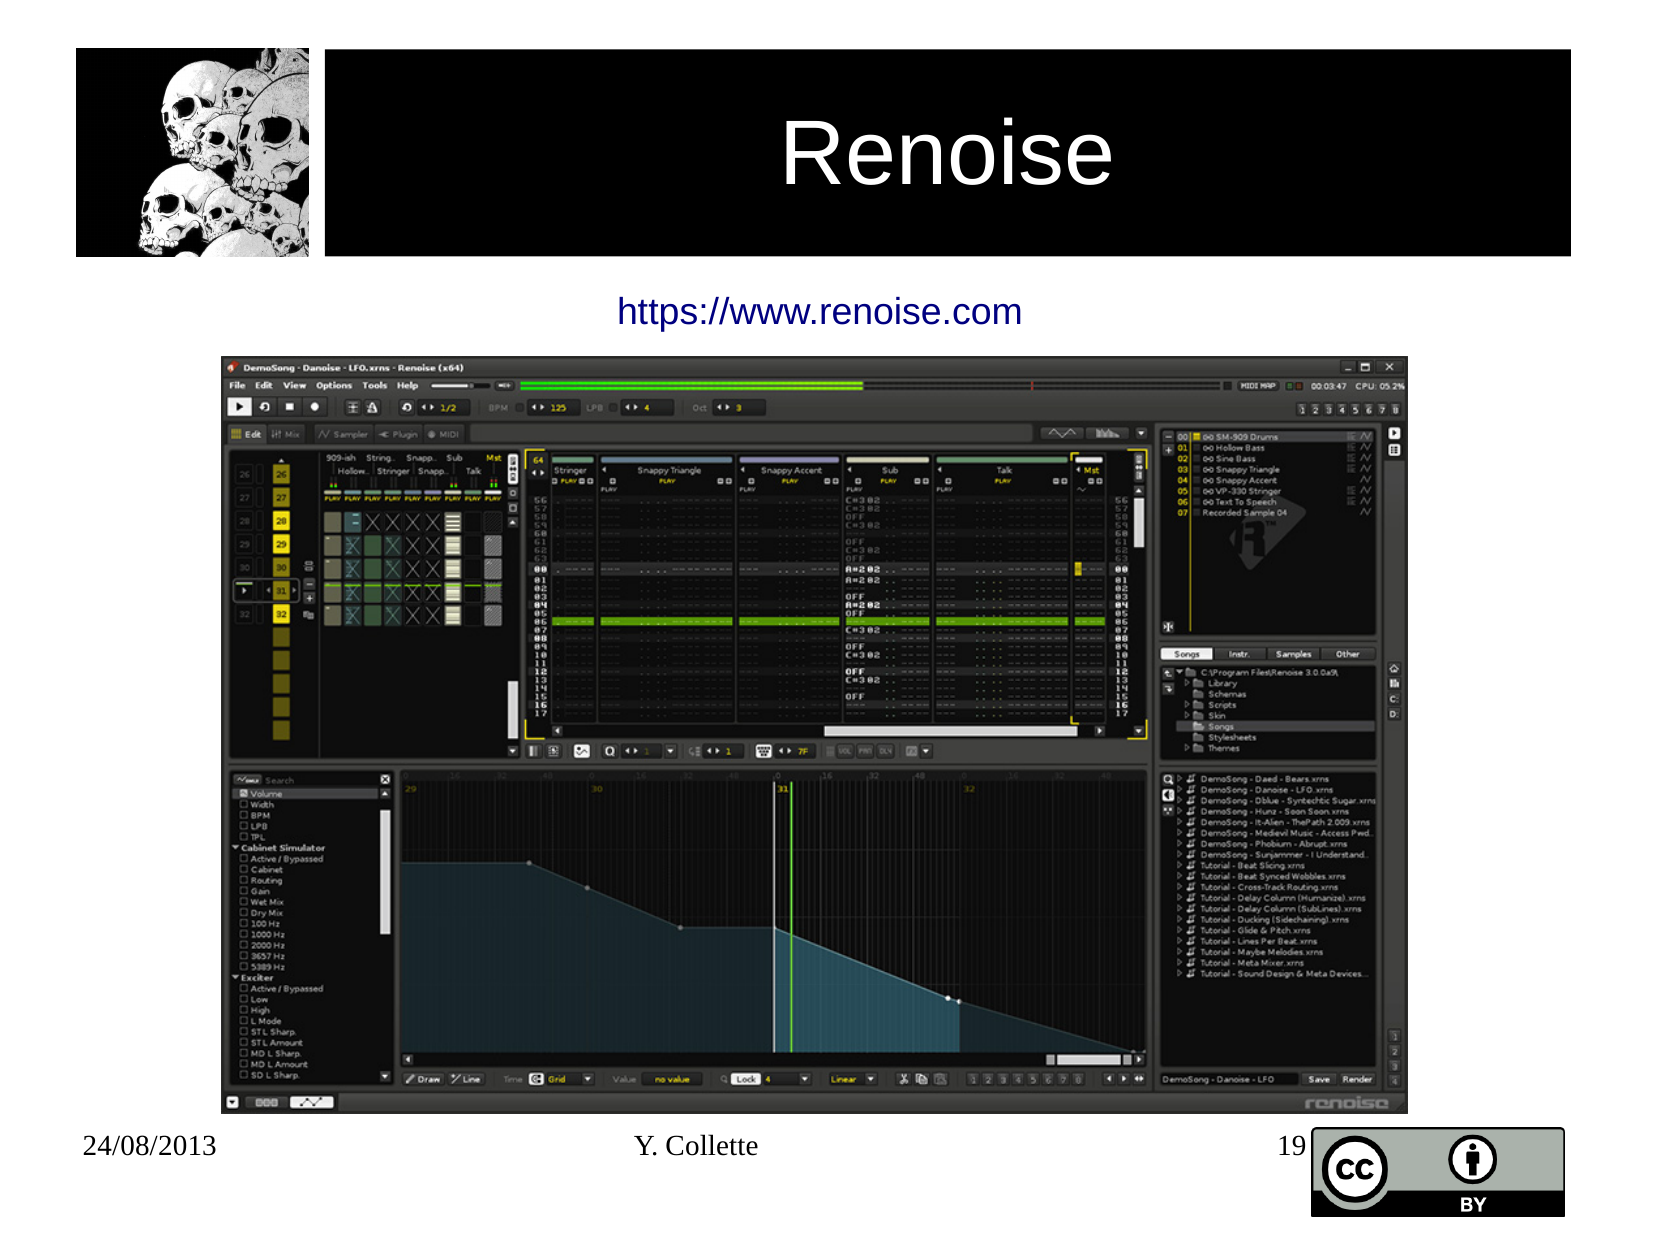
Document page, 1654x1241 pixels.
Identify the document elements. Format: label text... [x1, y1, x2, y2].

picture [221, 356, 1408, 1115]
text_box https://www.renoise.com [602, 283, 1039, 341]
title Renoise [324, 49, 1571, 257]
picture [76, 48, 309, 257]
picture [1311, 1127, 1565, 1217]
